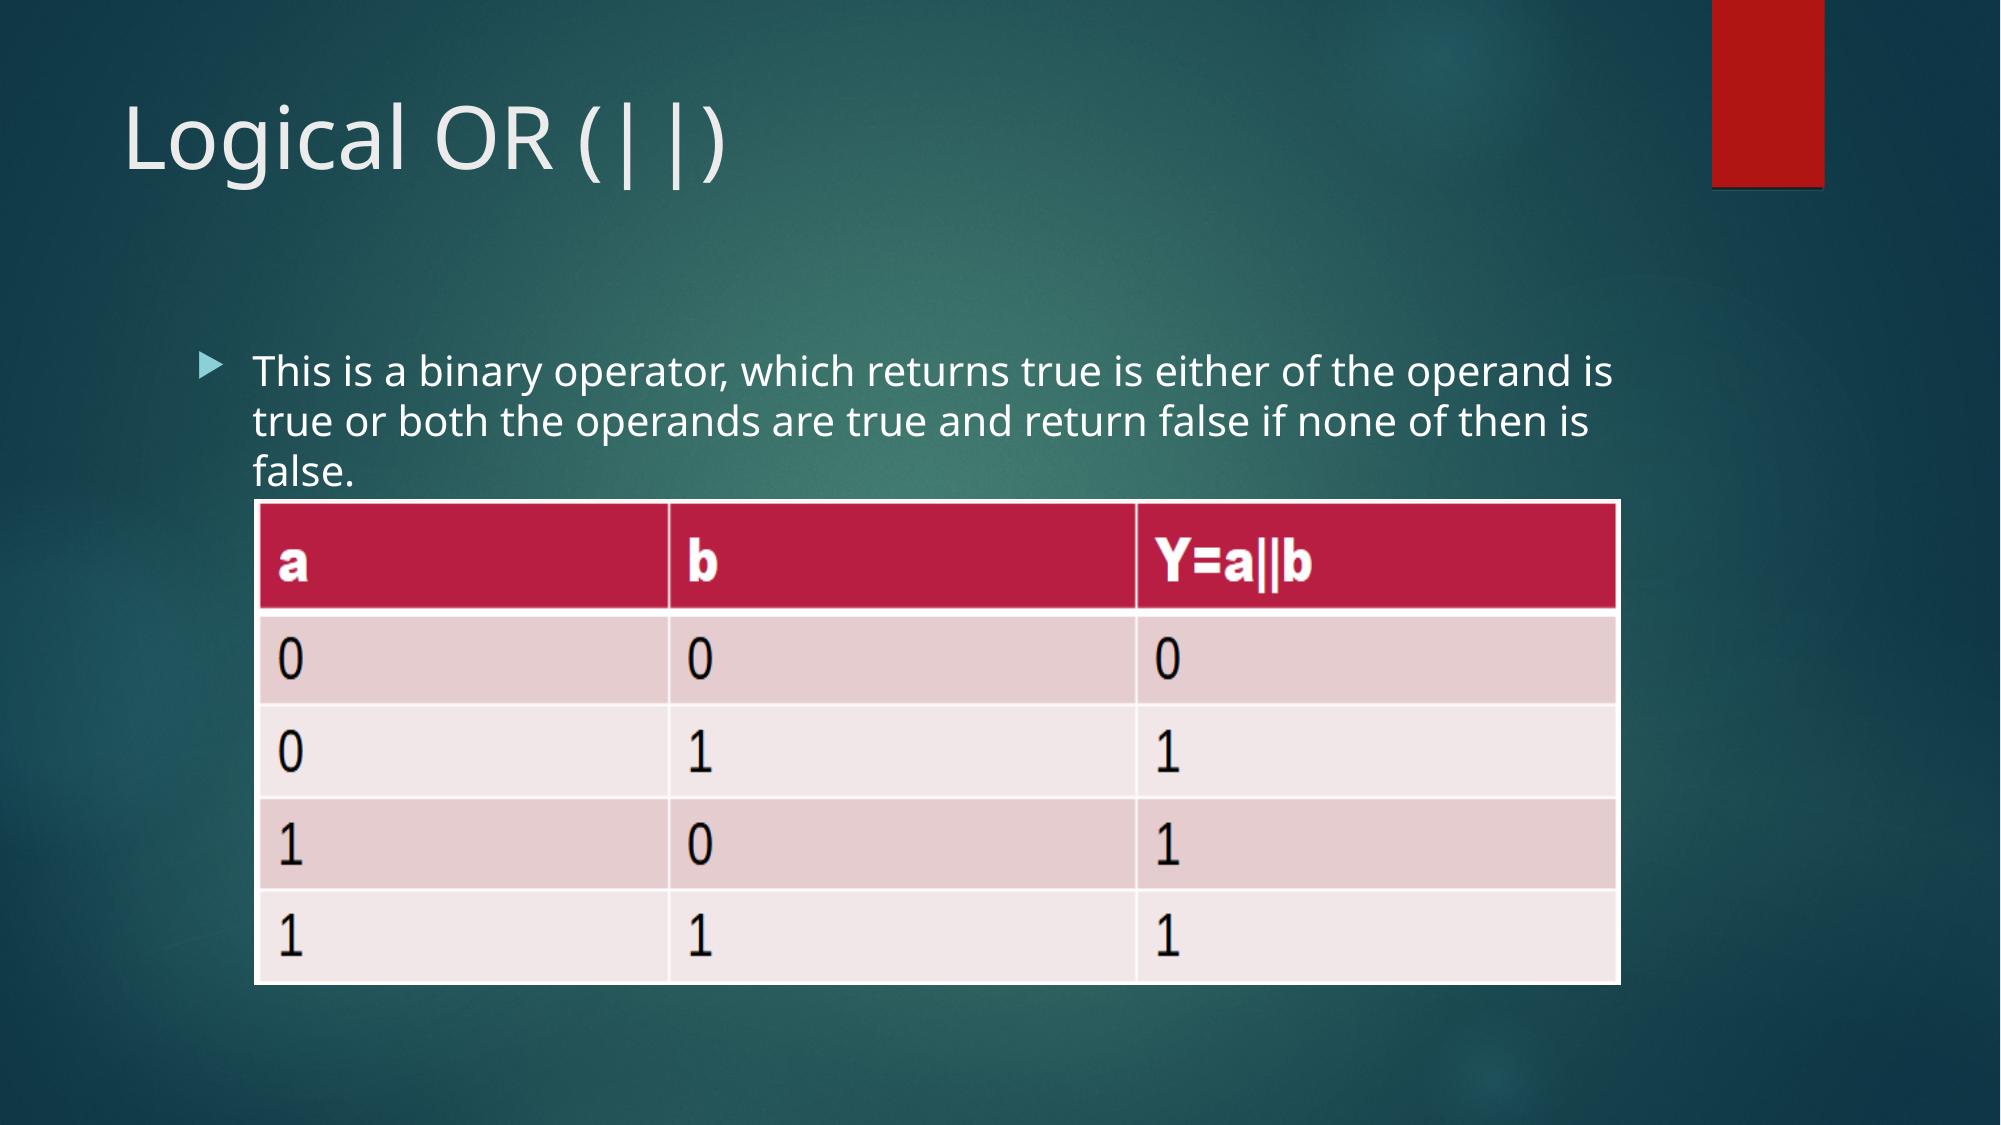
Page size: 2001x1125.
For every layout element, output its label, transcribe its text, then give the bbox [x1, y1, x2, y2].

picture [0, 0, 2001, 1125]
title Logical OR (||) [106, 74, 1649, 304]
list This is a binary operator, which returns true is either of the operand is true or both the operands are true and return false if none of then is false. [181, 336, 1649, 1025]
